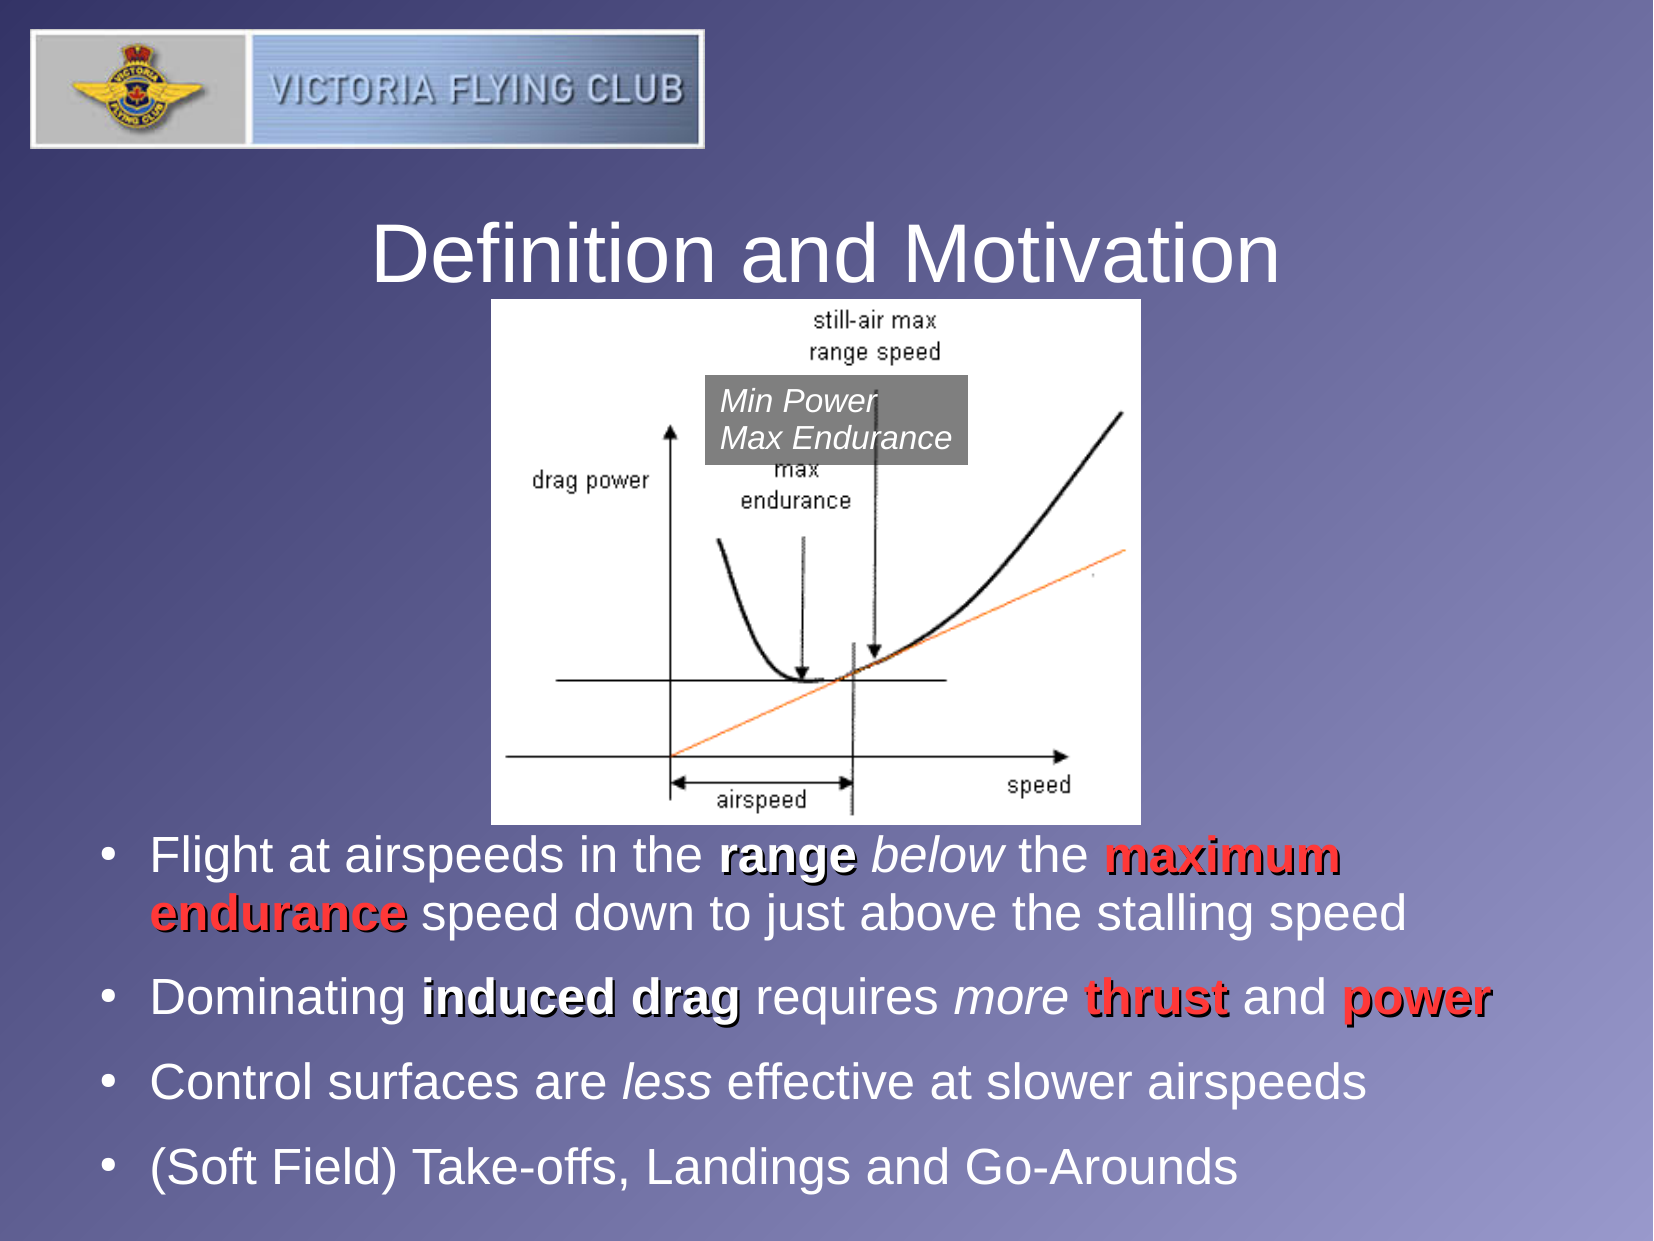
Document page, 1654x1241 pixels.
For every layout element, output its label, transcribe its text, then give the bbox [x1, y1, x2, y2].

text_box Min Power Max Endurance [705, 375, 968, 465]
list Flight at airspeeds in the range below the maximum endurance speed down to just above the stalling speed Dominating induced drag requires more thrust and power Control surfaces are less effective at slower airspeeds (Soft Field) Take-offs, Landings and Go-Arounds [82, 826, 1571, 1202]
picture [491, 358, 1141, 826]
title Definition and Motivation [82, 150, 1571, 358]
picture [30, 29, 705, 149]
